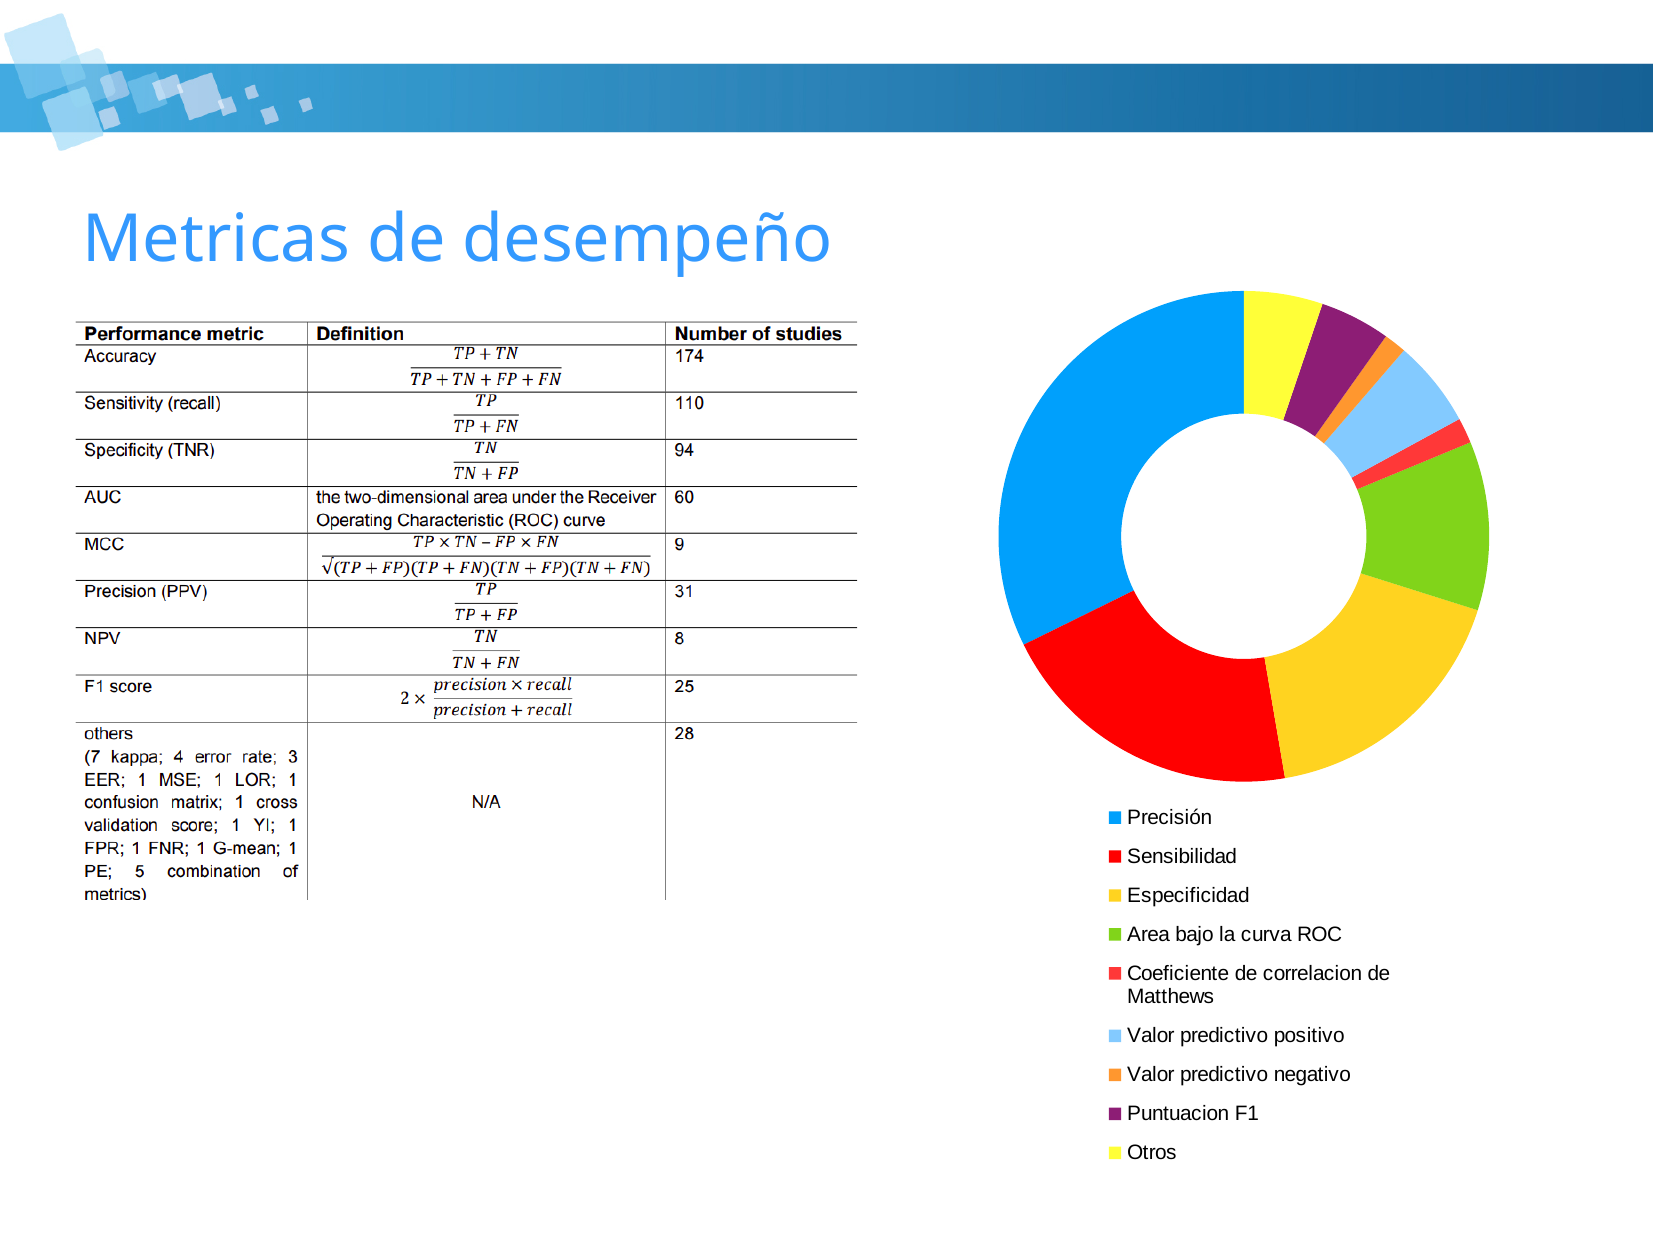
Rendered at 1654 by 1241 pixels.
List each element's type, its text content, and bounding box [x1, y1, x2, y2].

picture [0, 0, 1653, 1238]
chart [903, 271, 1616, 1199]
title Metricas de desempeño [82, 131, 1571, 300]
